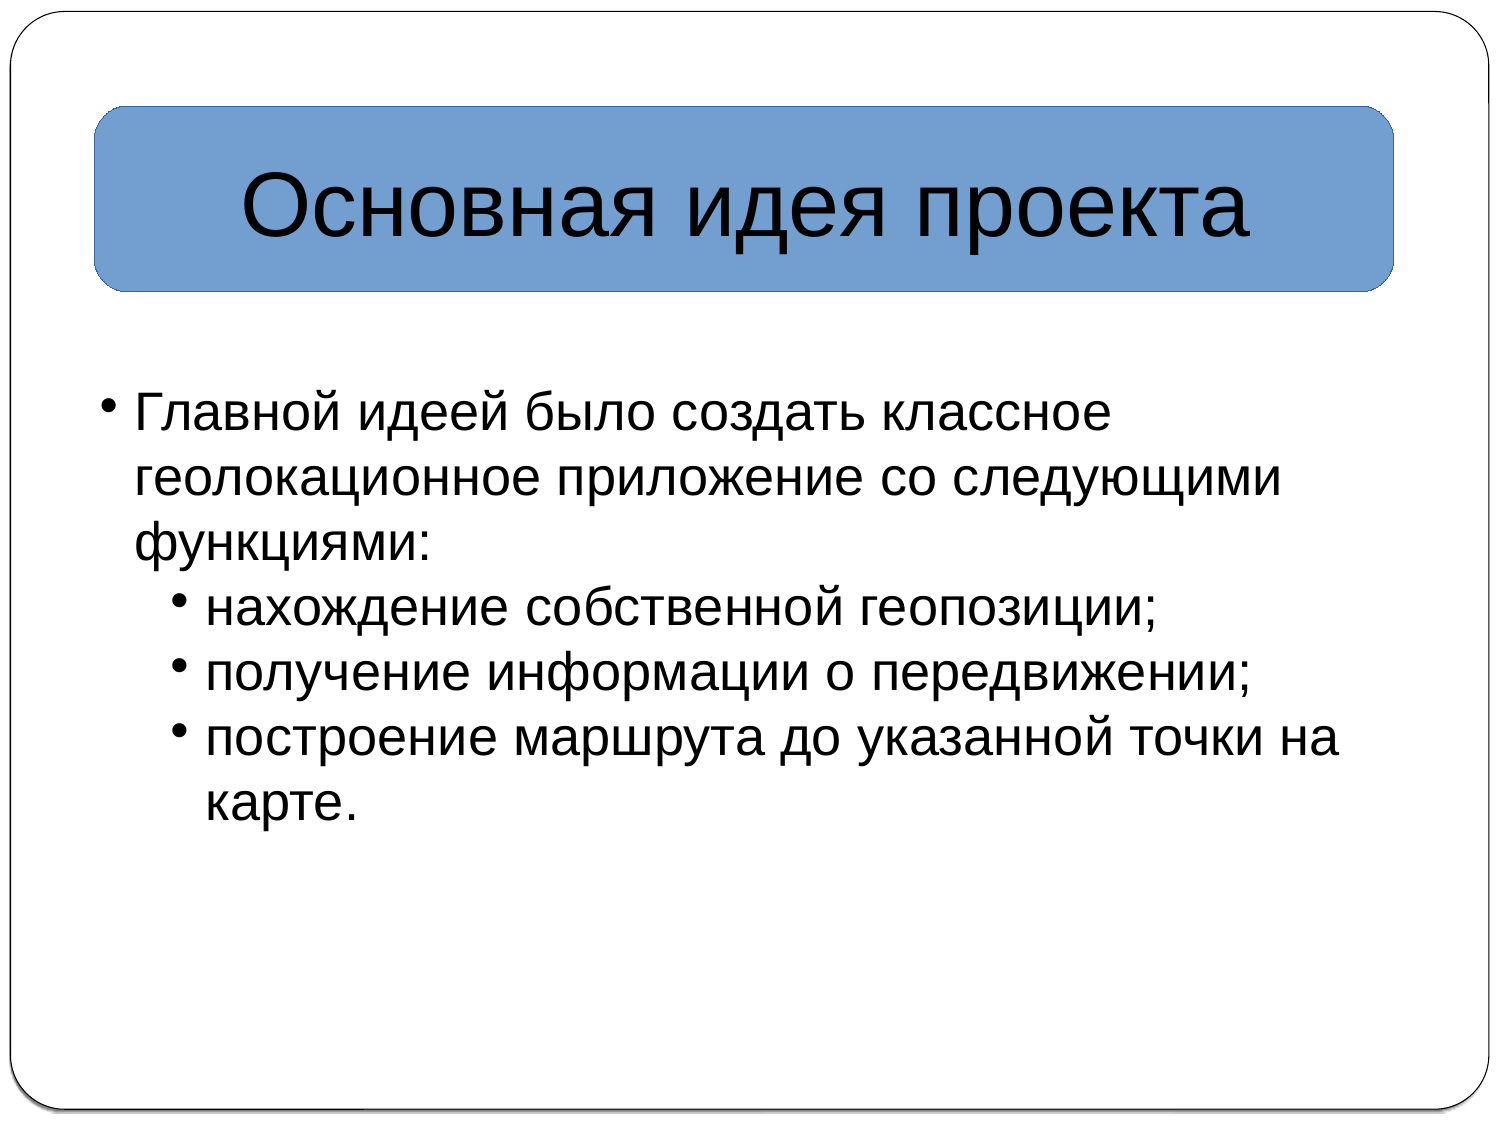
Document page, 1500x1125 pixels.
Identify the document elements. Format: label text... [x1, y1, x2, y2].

text_box Основная идея проекта [70, 106, 1421, 294]
text_box Главной идеей было создать классное геолокационное приложение со следующими функциями: нахождение собственной геопозиции; получение информации о передвижении; построение маршрута до указанной точки на карте. [63, 311, 1414, 964]
